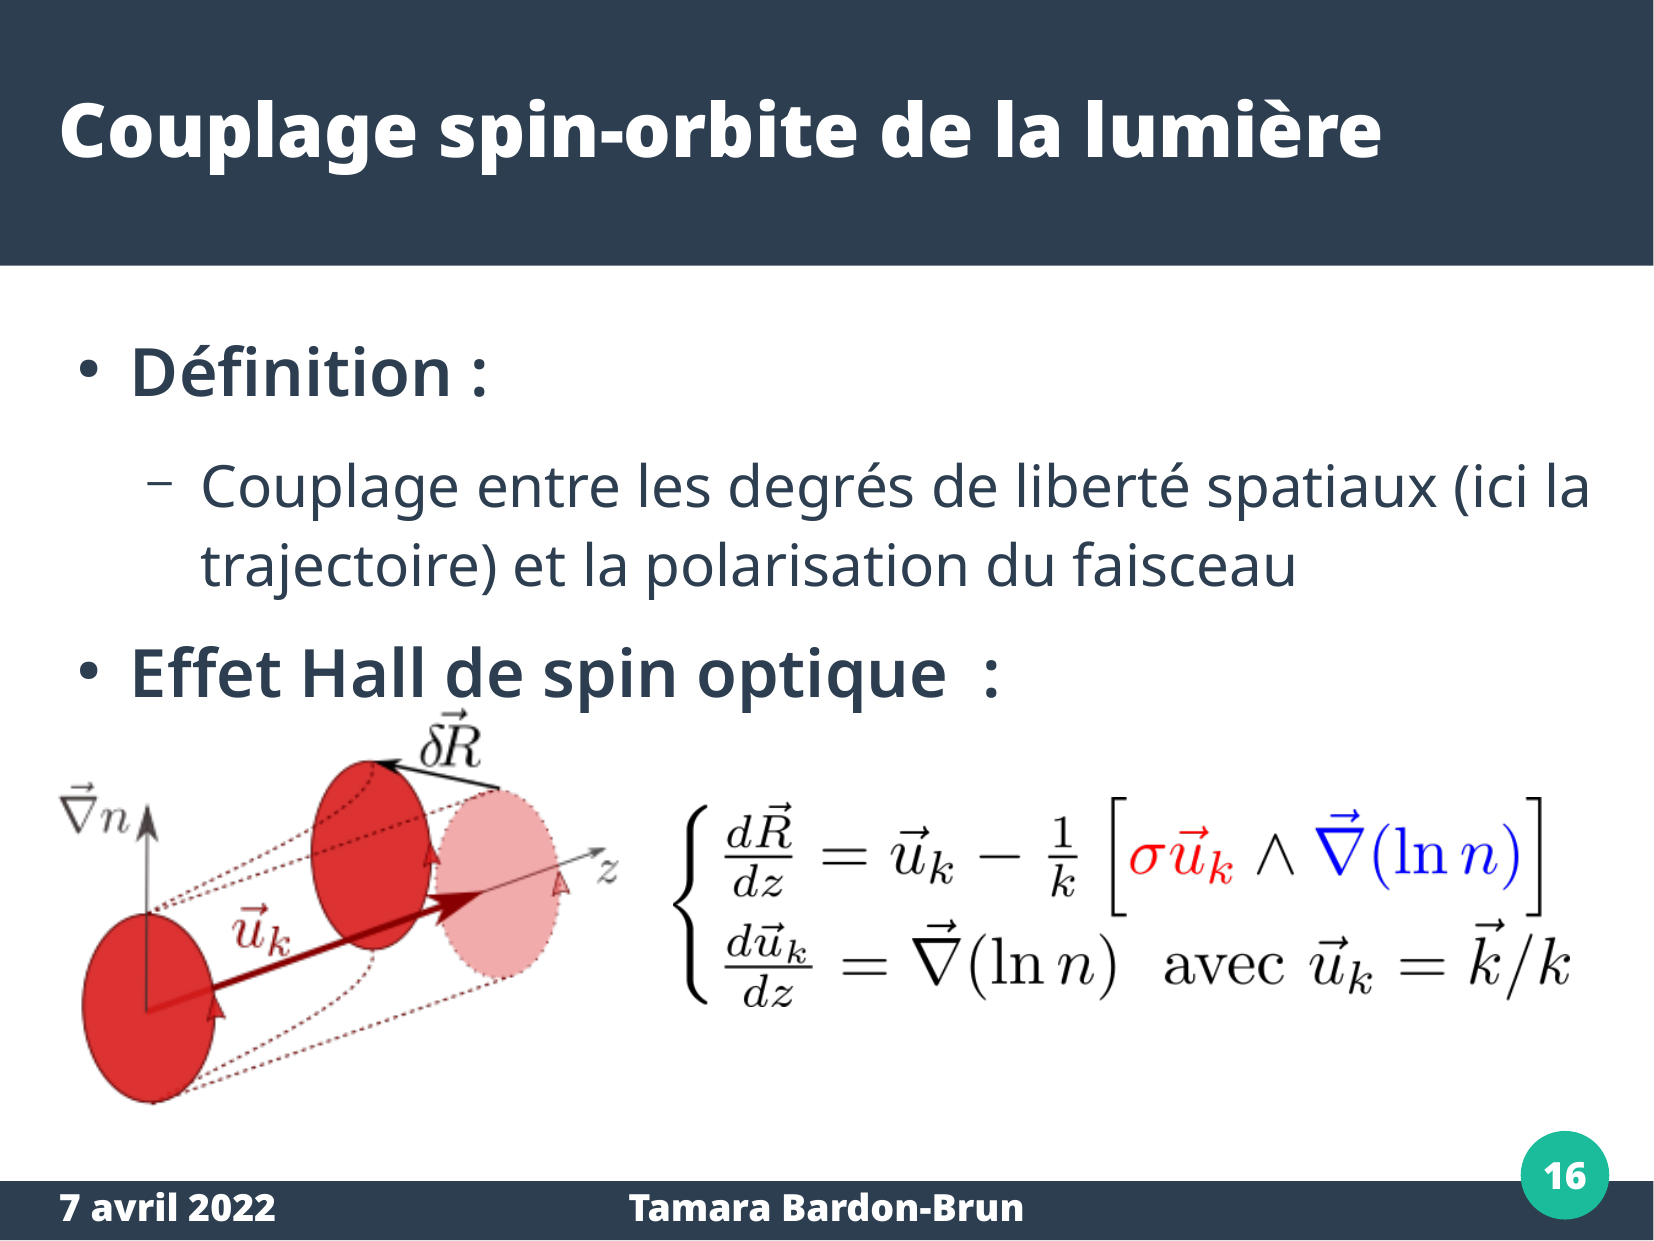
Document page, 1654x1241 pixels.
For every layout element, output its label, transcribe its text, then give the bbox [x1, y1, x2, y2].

picture [673, 797, 1570, 1007]
picture [27, 687, 638, 1152]
title Couplage spin-orbite de la lumière [59, 49, 1595, 207]
list Définition : Couplage entre les degrés de liberté spatiaux (ici la trajectoire) et la polarisation du faisceau [59, 324, 1595, 626]
list Effet Hall de spin optique : [59, 626, 1595, 1022]
